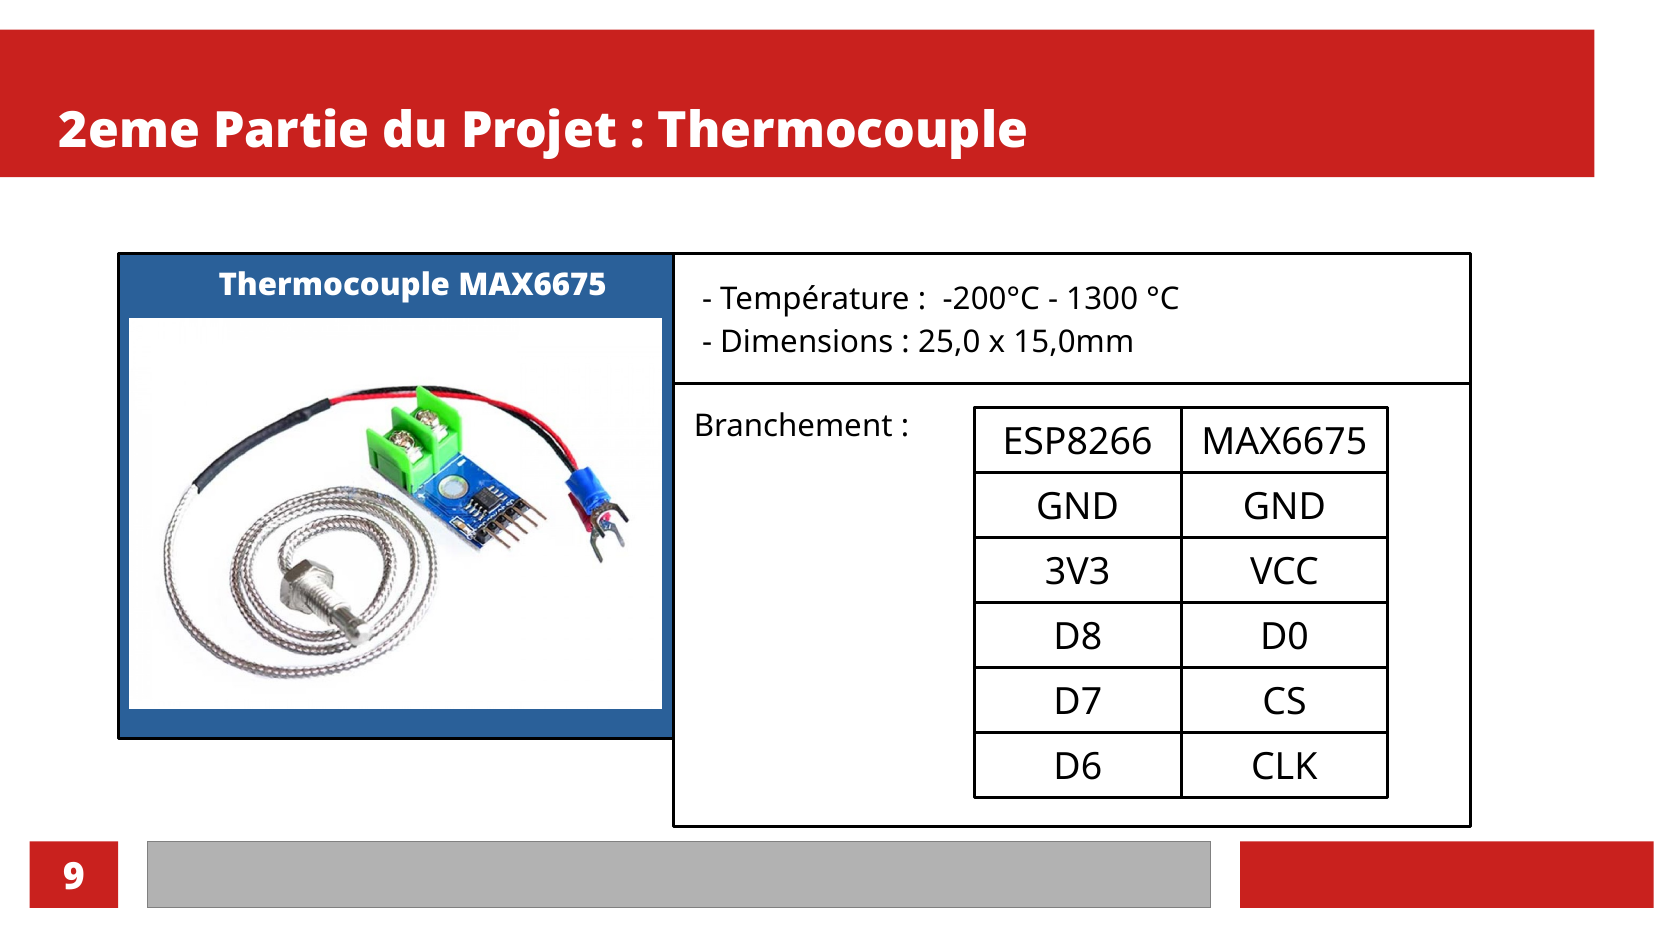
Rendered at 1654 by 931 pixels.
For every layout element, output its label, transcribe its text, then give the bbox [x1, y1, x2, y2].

text_box 3V3 [974, 538, 1182, 603]
text_box - Température : -200°C - 1300 °C - Dimensions : 25,0 x 15,0mm [679, 268, 1613, 395]
text_box D7 [974, 667, 1181, 732]
text_box D0 [1182, 602, 1388, 667]
text_box ESP8266 [974, 407, 1181, 472]
title 2eme Partie du Projet : Thermocouple [59, 44, 1595, 163]
text_box D8 [974, 603, 1182, 667]
text_box D6 [974, 732, 1182, 798]
text_box VCC [1182, 537, 1388, 602]
text_box CLK [1182, 732, 1388, 798]
text_box MAX6675 [1181, 407, 1388, 472]
text_box GND [974, 472, 1182, 538]
text_box Branchement : [679, 395, 1613, 529]
text_box CS [1181, 667, 1388, 732]
text_box [118, 253, 1471, 827]
text_box GND [1182, 472, 1388, 537]
picture [129, 318, 662, 709]
title Thermocouple MAX6675 [218, 259, 673, 305]
